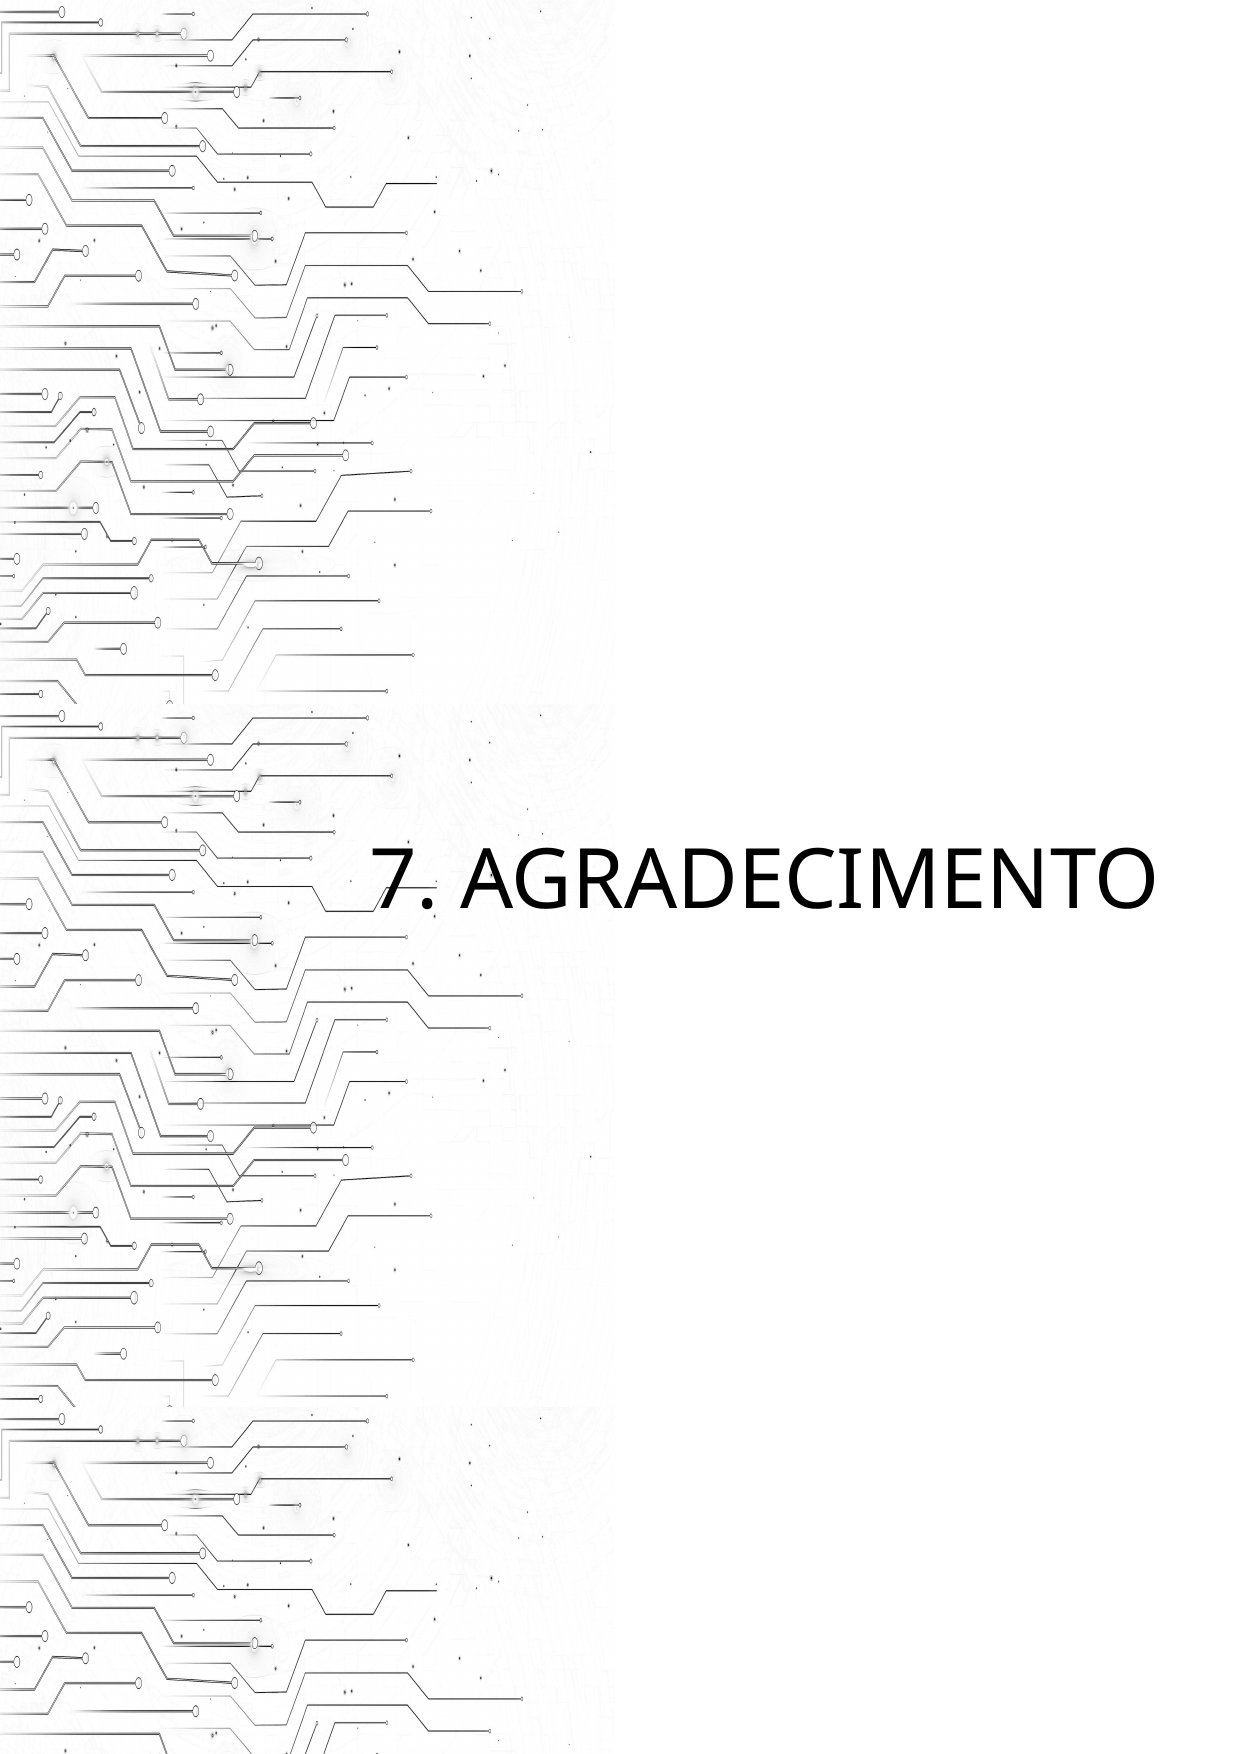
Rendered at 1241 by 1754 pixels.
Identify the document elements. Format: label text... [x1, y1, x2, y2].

text_box 7. AGRADECIMENTO [354, 812, 1182, 942]
picture [0, 0, 615, 1754]
